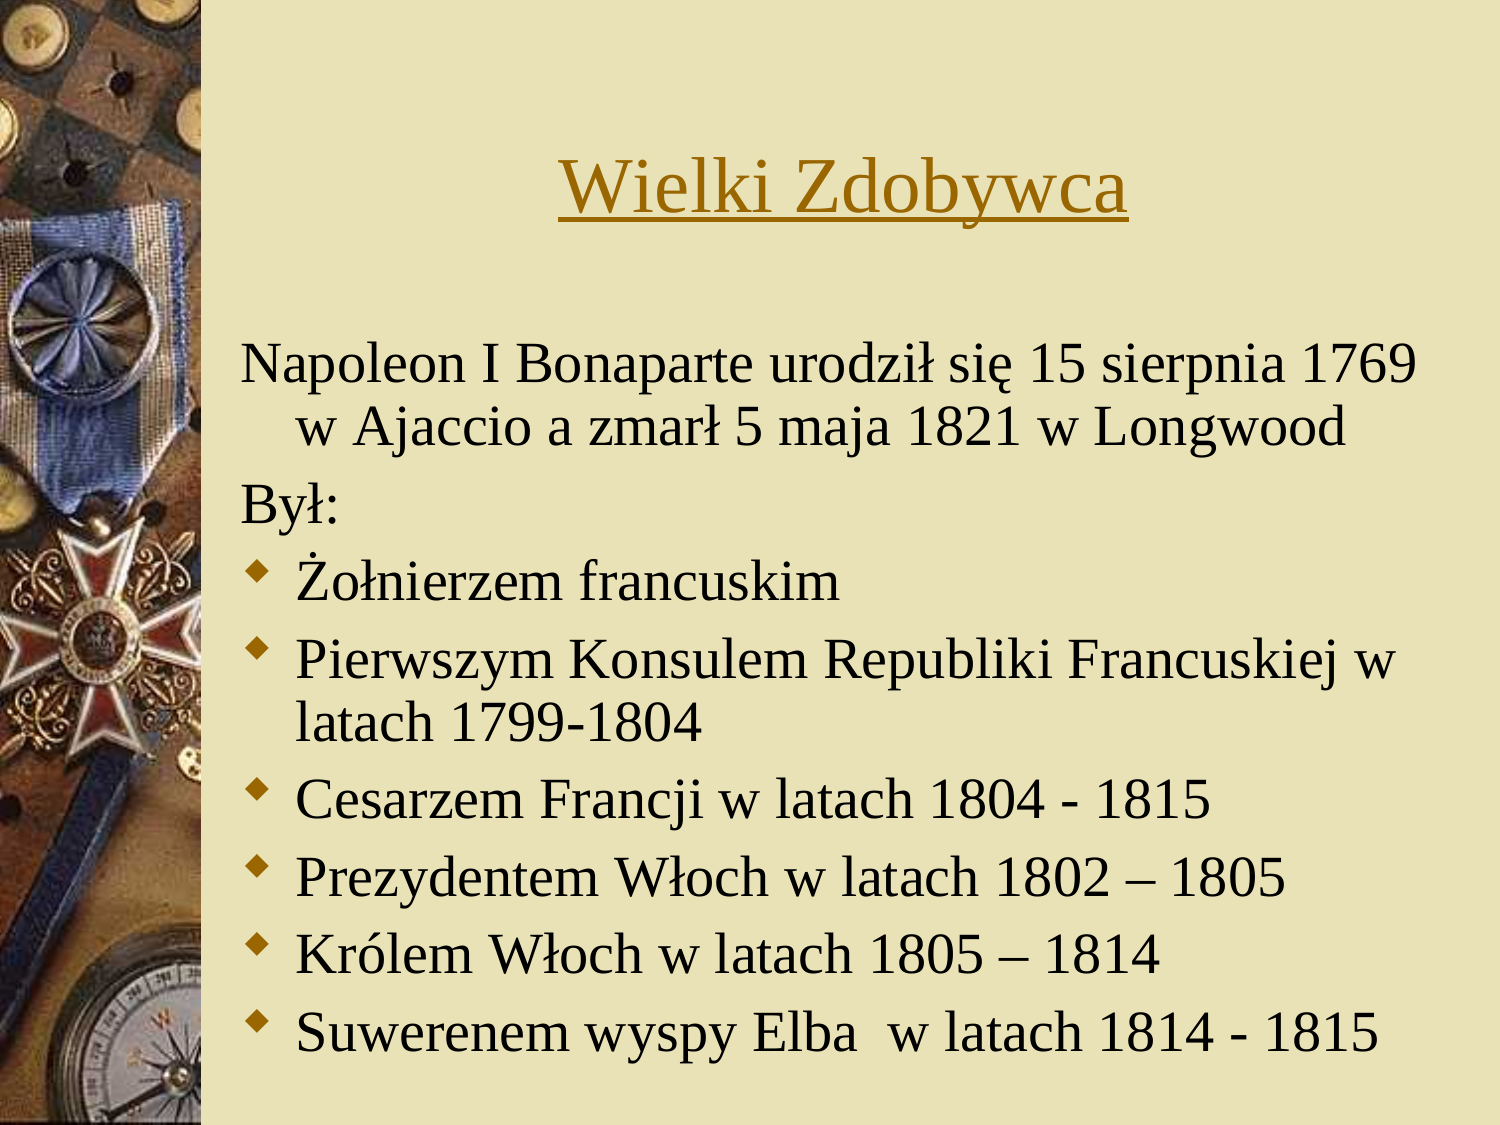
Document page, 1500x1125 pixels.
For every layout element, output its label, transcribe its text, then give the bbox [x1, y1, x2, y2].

picture [0, 0, 201, 1125]
text_box Napoleon I Bonaparte urodził się 15 sierpnia 1769 w Ajaccio a zmarł 5 maja 1821 w Longwood Był: Żołnierzem francuskim Pierwszym Konsulem Republiki Francuskiej w latach 1799-1804 Cesarzem Francji w latach 1804 - 1815 Prezydentem Włoch w latach 1802 – 1805 Królem Włoch w latach 1805 – 1814 Suwerenem wyspy Elba w latach 1814 - 1815 [224, 324, 1476, 1001]
text_box Wielki Zdobywca [224, 87, 1463, 276]
